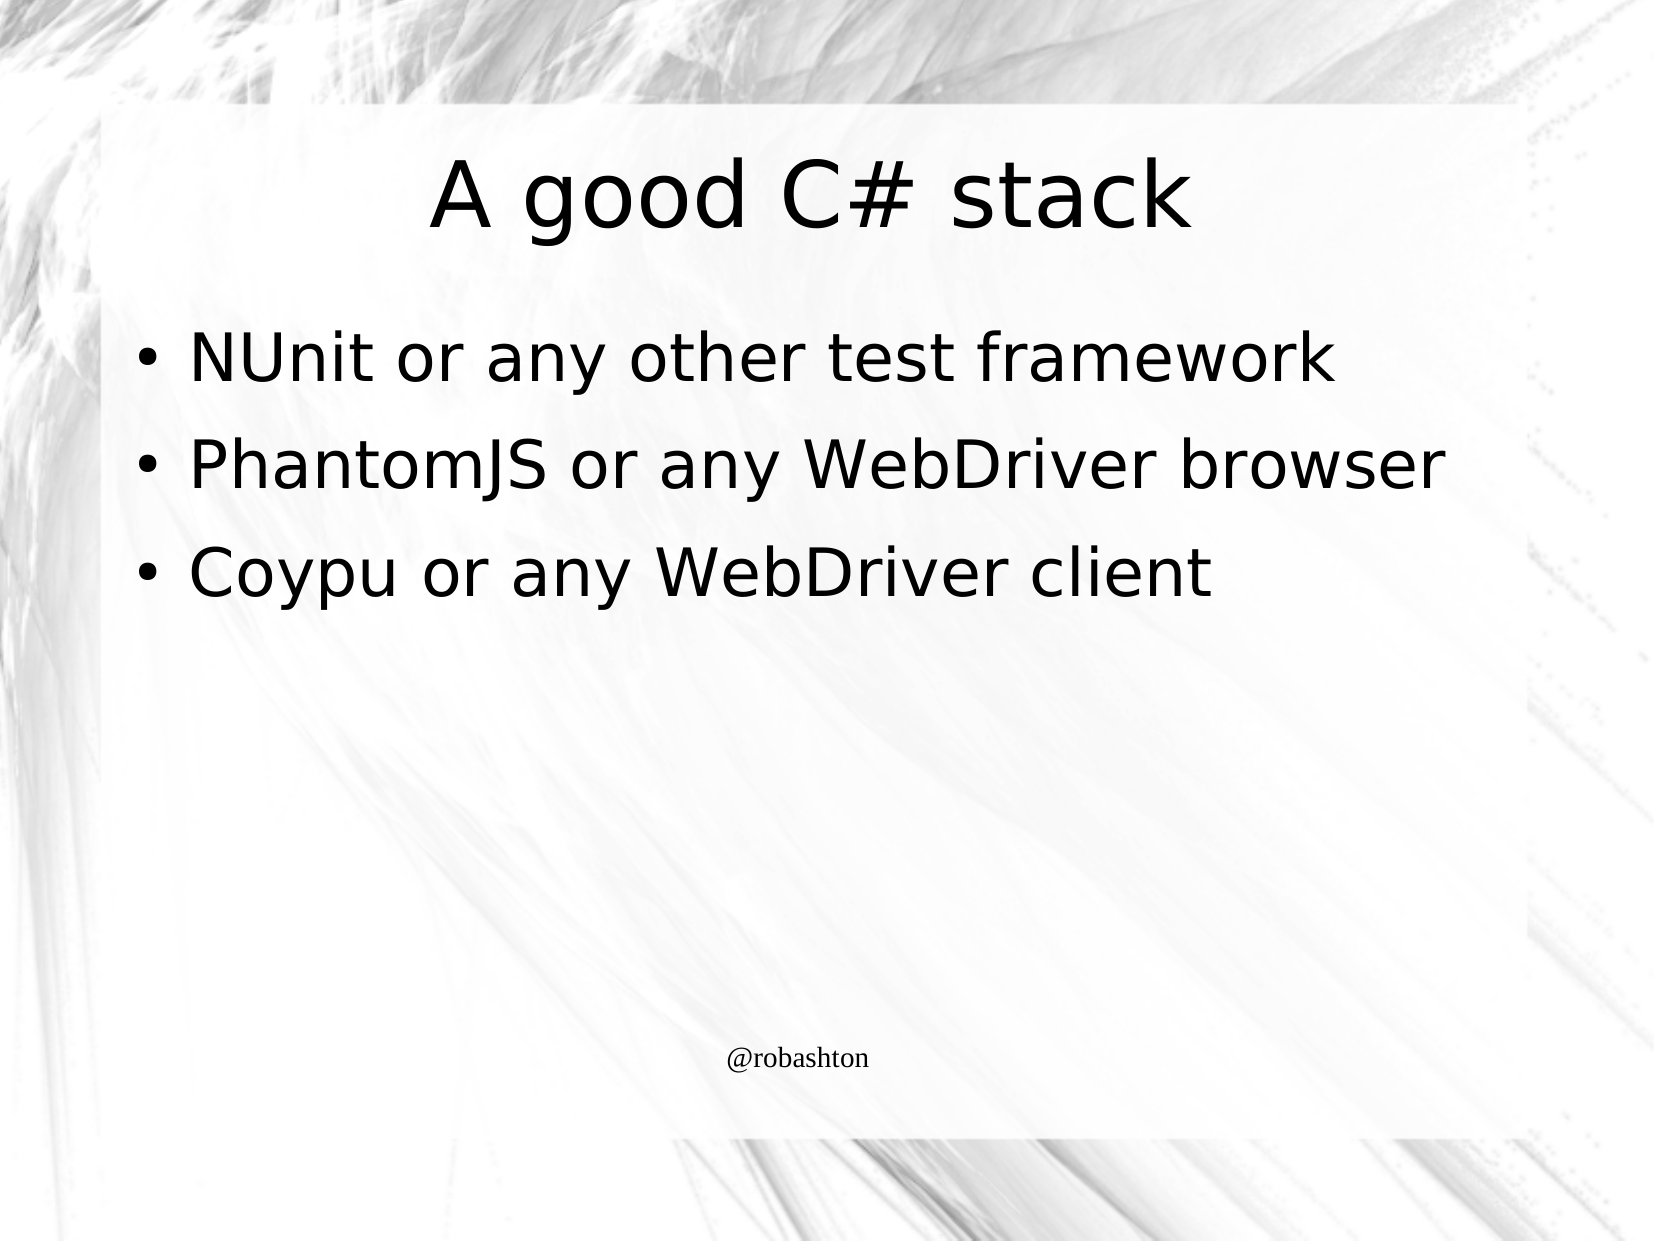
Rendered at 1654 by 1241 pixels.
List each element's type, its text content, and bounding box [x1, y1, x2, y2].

picture [0, 0, 1654, 1241]
list NUnit or any other test framework PhantomJS or any WebDriver browser Coypu or any WebDriver client [118, 319, 1571, 1040]
title A good C# stack [118, 112, 1506, 281]
